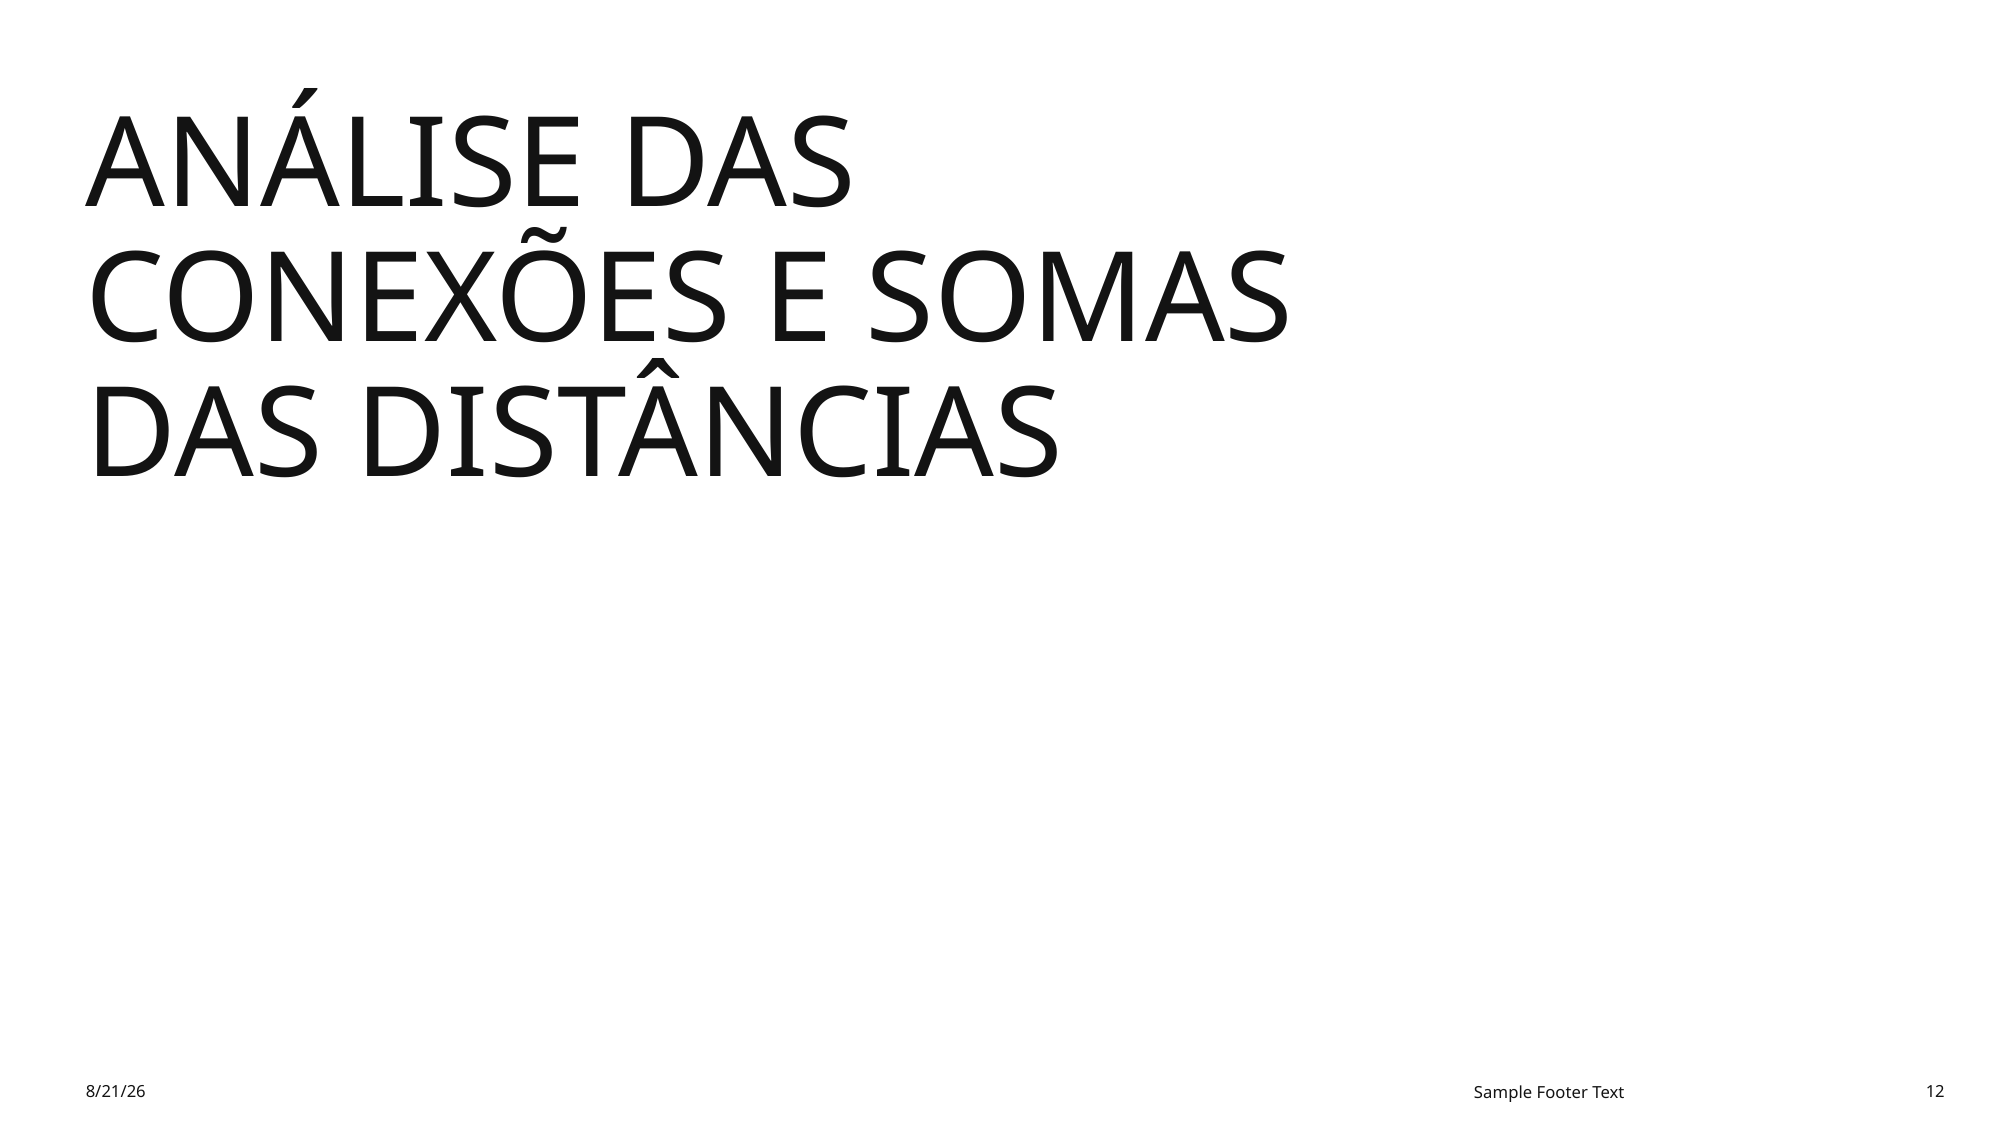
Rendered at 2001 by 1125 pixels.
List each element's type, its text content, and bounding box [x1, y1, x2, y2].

text_box 12/2/25 [70, 1064, 537, 1120]
text_box Sample Footer Text [1458, 1064, 1896, 1120]
text_box [1910, 1064, 1986, 1120]
title Análise das conexões e somas das distâncias [70, 90, 1370, 749]
